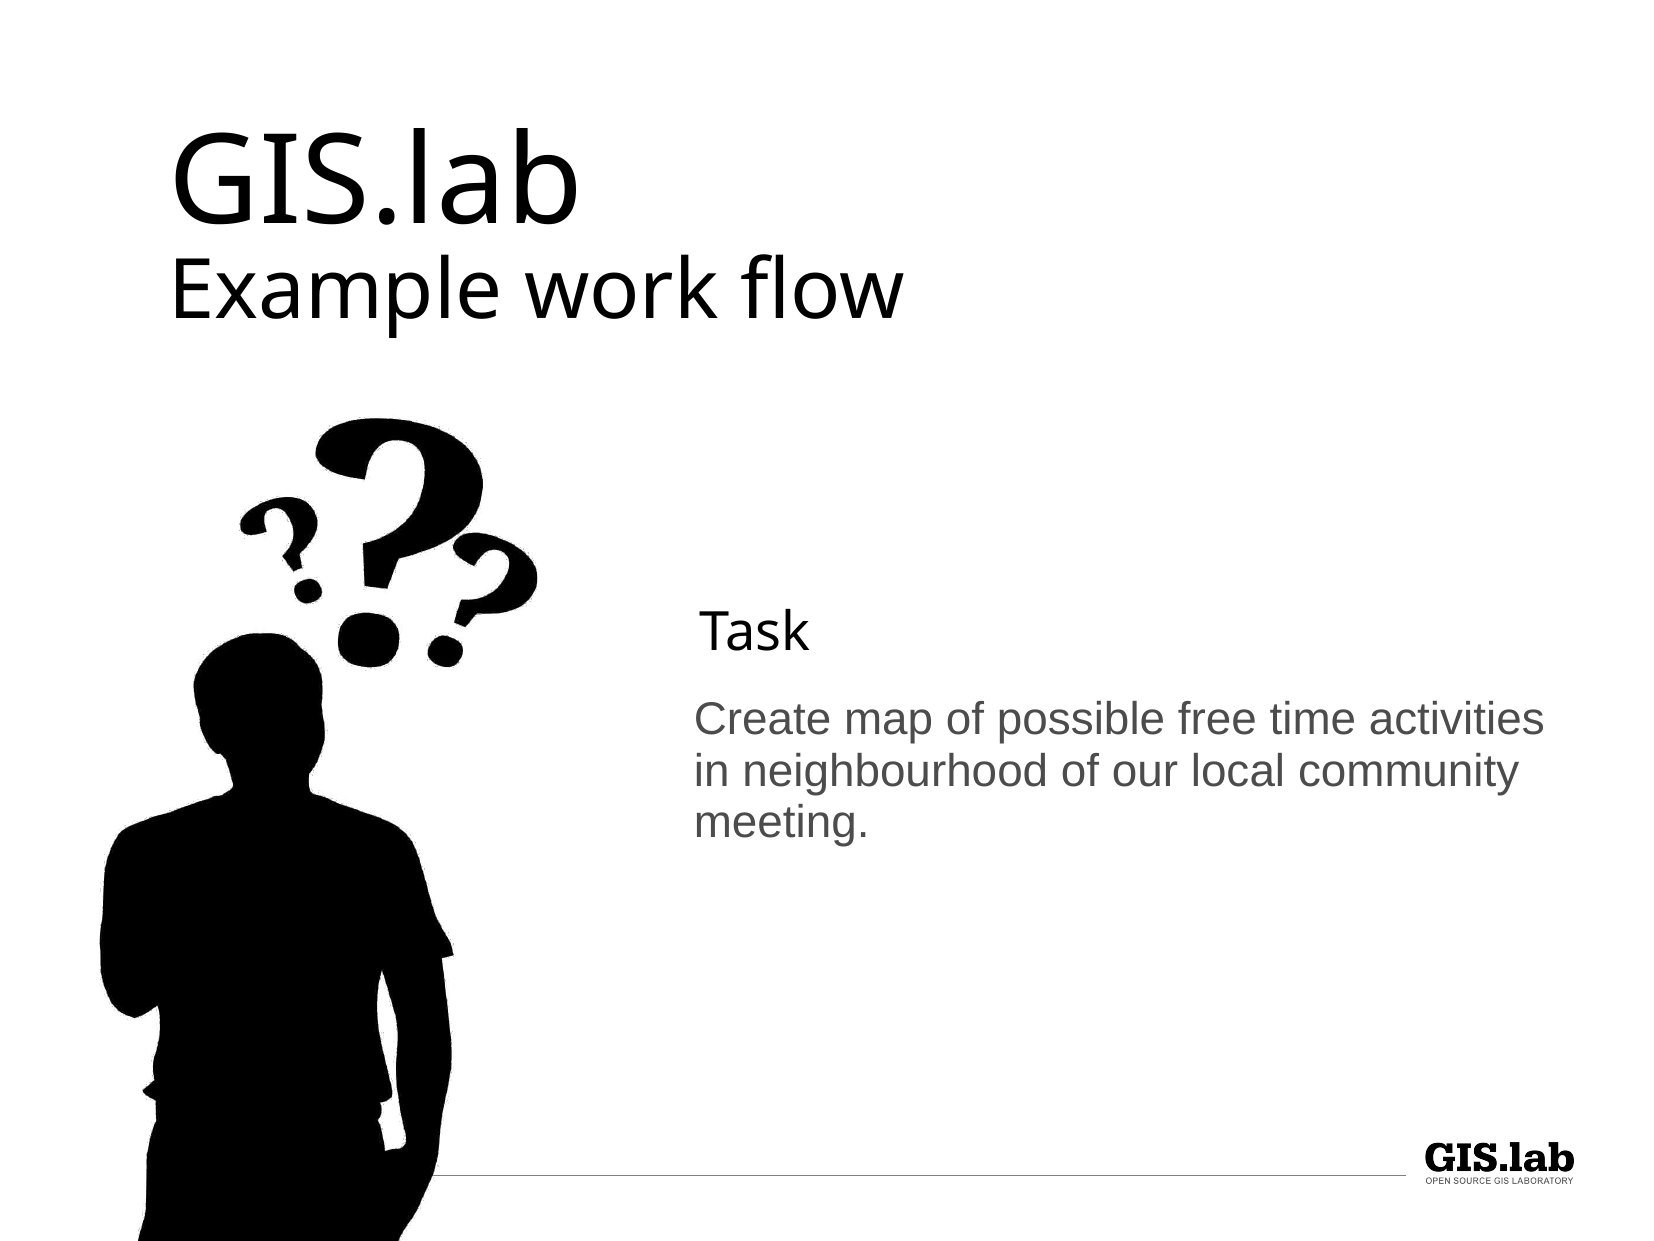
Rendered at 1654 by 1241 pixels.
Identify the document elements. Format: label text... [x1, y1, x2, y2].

text_box Task [685, 584, 857, 677]
text_box Create map of possible free time activities in neighbourhood of our local community meeting. [679, 685, 1583, 863]
text_box Example work flow [153, 222, 1053, 355]
picture [70, 413, 556, 1241]
text_box GIS.lab [153, 82, 679, 274]
picture [1423, 1139, 1576, 1188]
